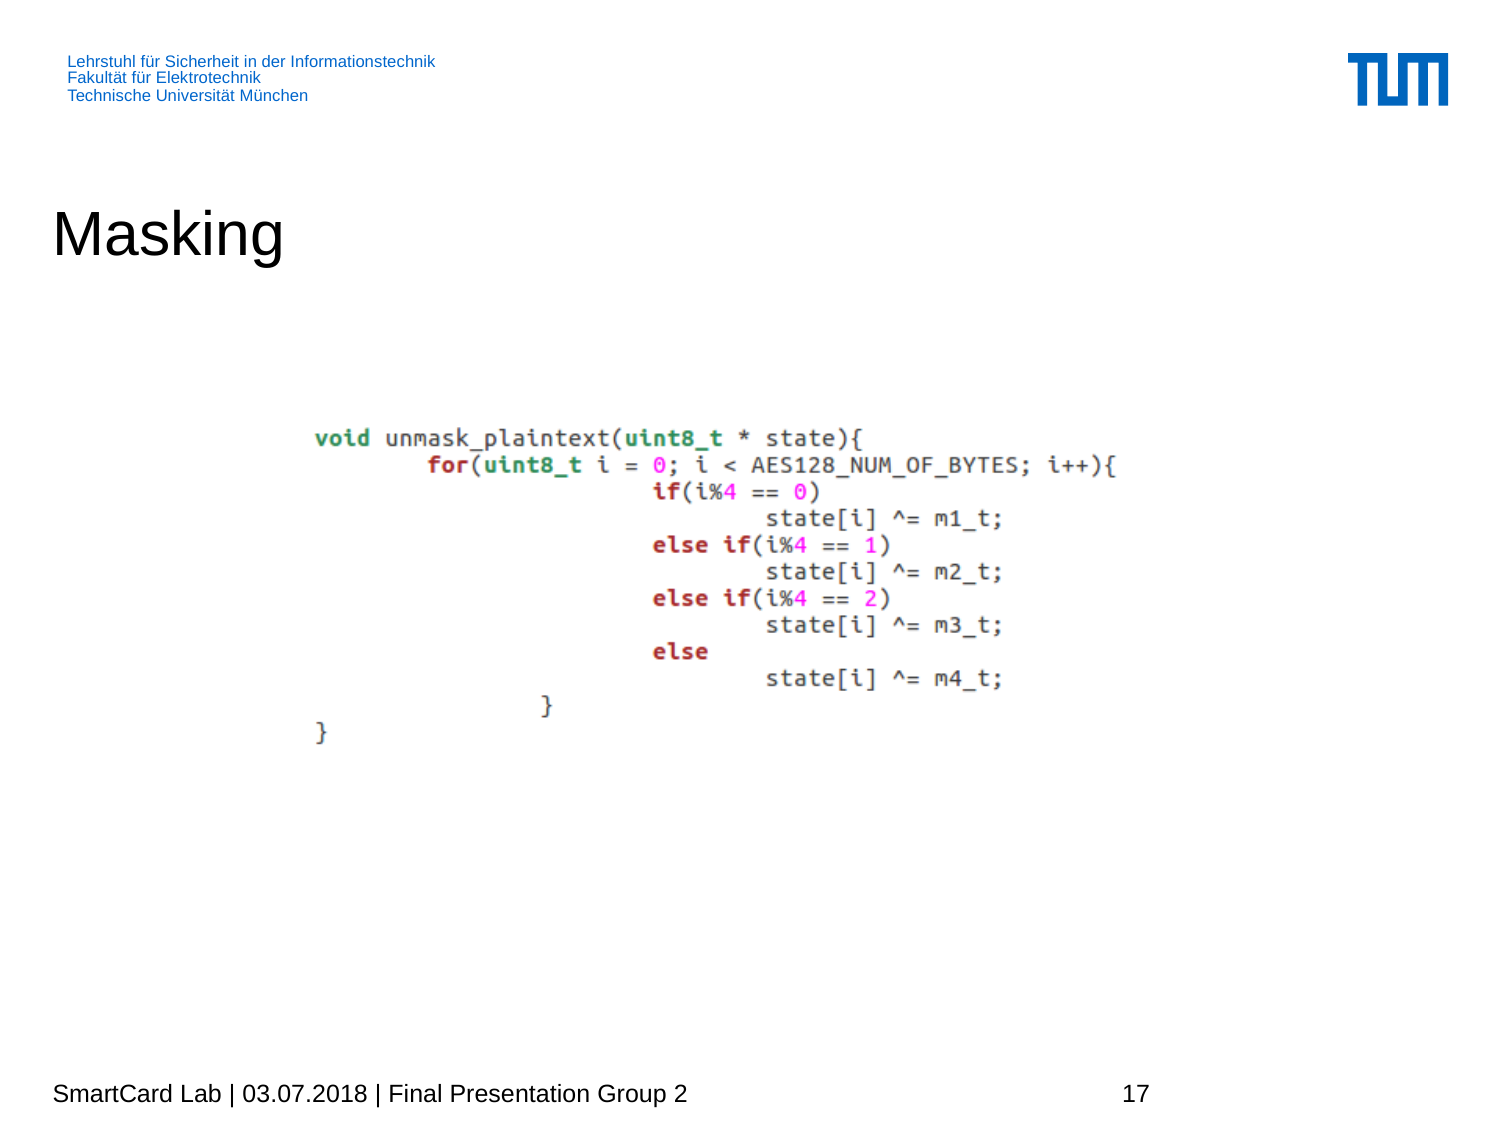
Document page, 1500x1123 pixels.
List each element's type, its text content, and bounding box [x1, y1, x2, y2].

picture [312, 426, 1132, 760]
text_box <number> [1122, 1062, 1459, 1123]
text_box SmartCard Lab | 03.07.2018 | Final Presentation Group 2 [52, 1062, 1116, 1123]
title Masking [52, 192, 1453, 268]
